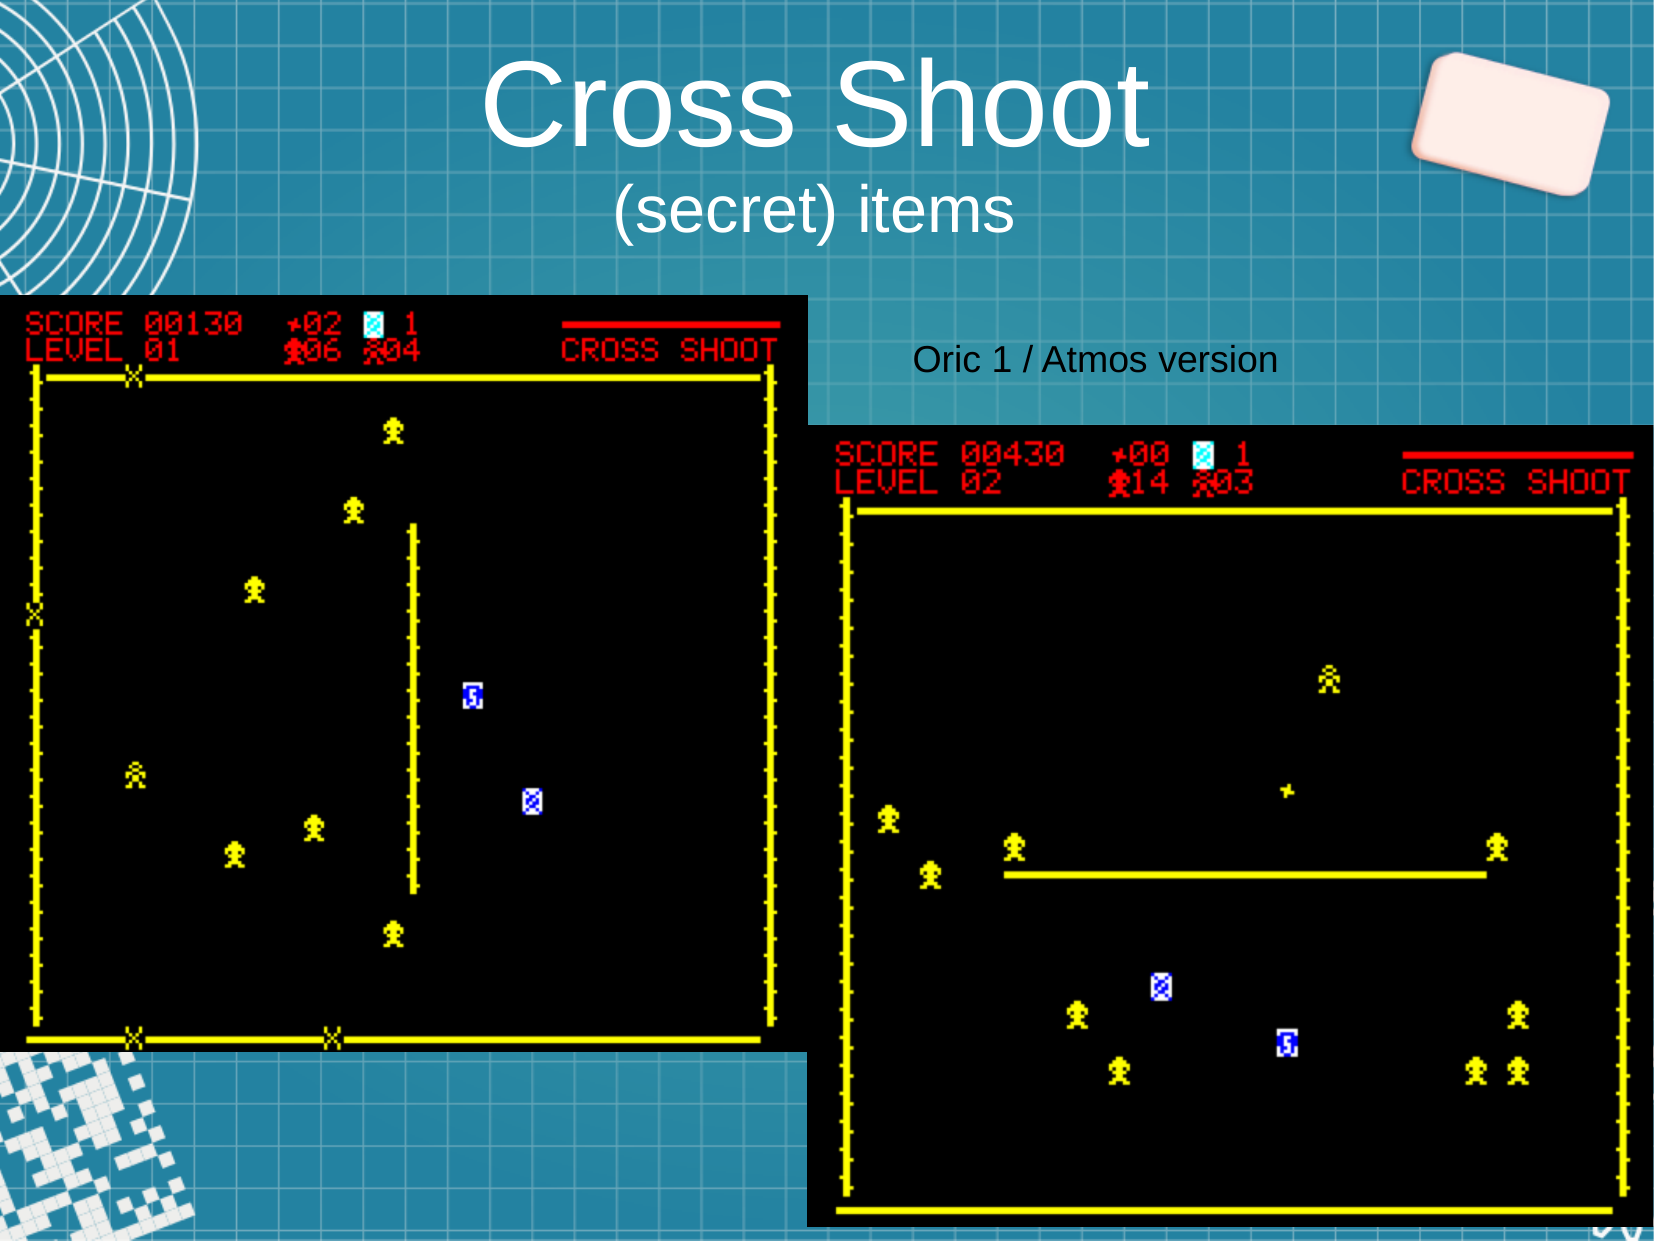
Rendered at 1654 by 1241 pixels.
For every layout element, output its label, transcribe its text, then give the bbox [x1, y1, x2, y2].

title Cross Shoot (secret) items [70, 0, 1560, 284]
picture [0, 0, 1654, 1241]
text_box Oric 1 / Atmos version [897, 330, 1512, 388]
